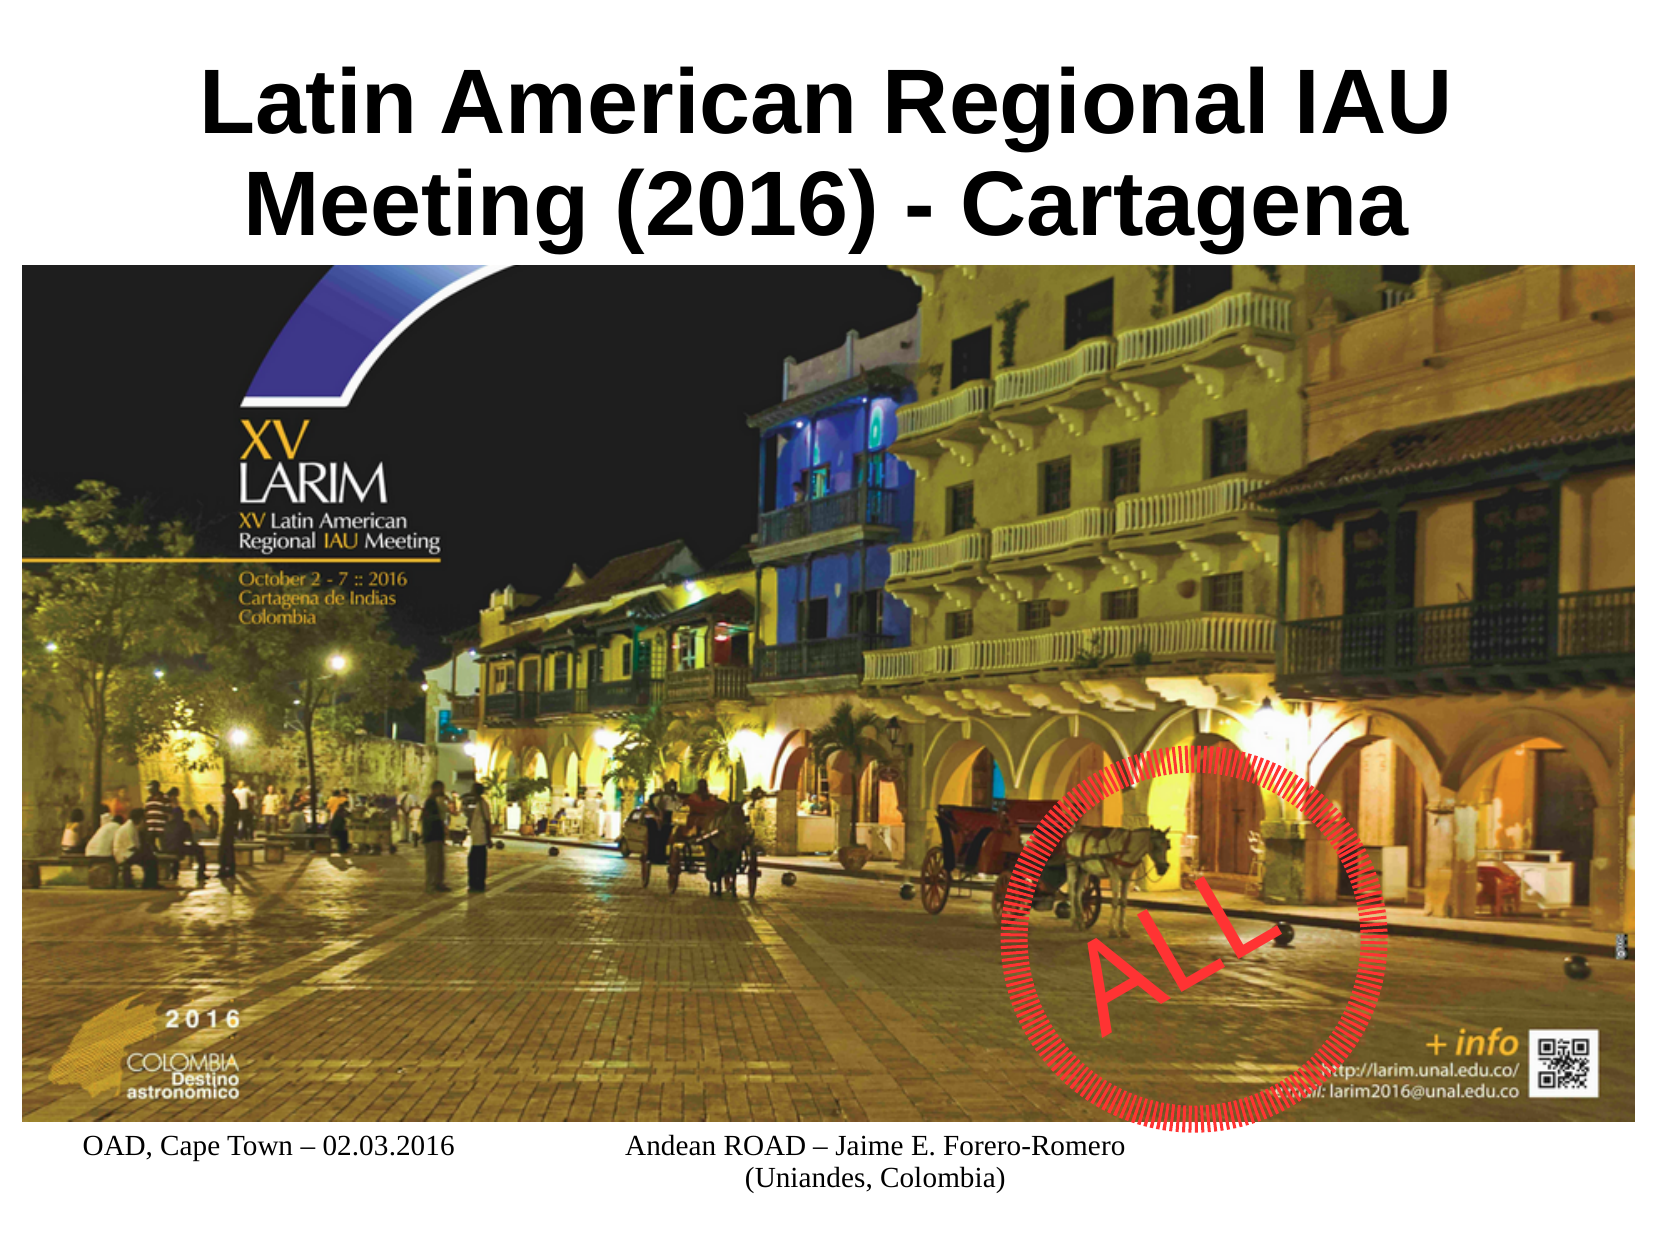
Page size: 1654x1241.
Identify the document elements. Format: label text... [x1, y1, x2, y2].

title Latin American Regional IAU Meeting (2016) - Cartagena [82, 49, 1571, 257]
picture [22, 265, 1635, 1123]
text_box ALL [1018, 776, 1370, 1090]
